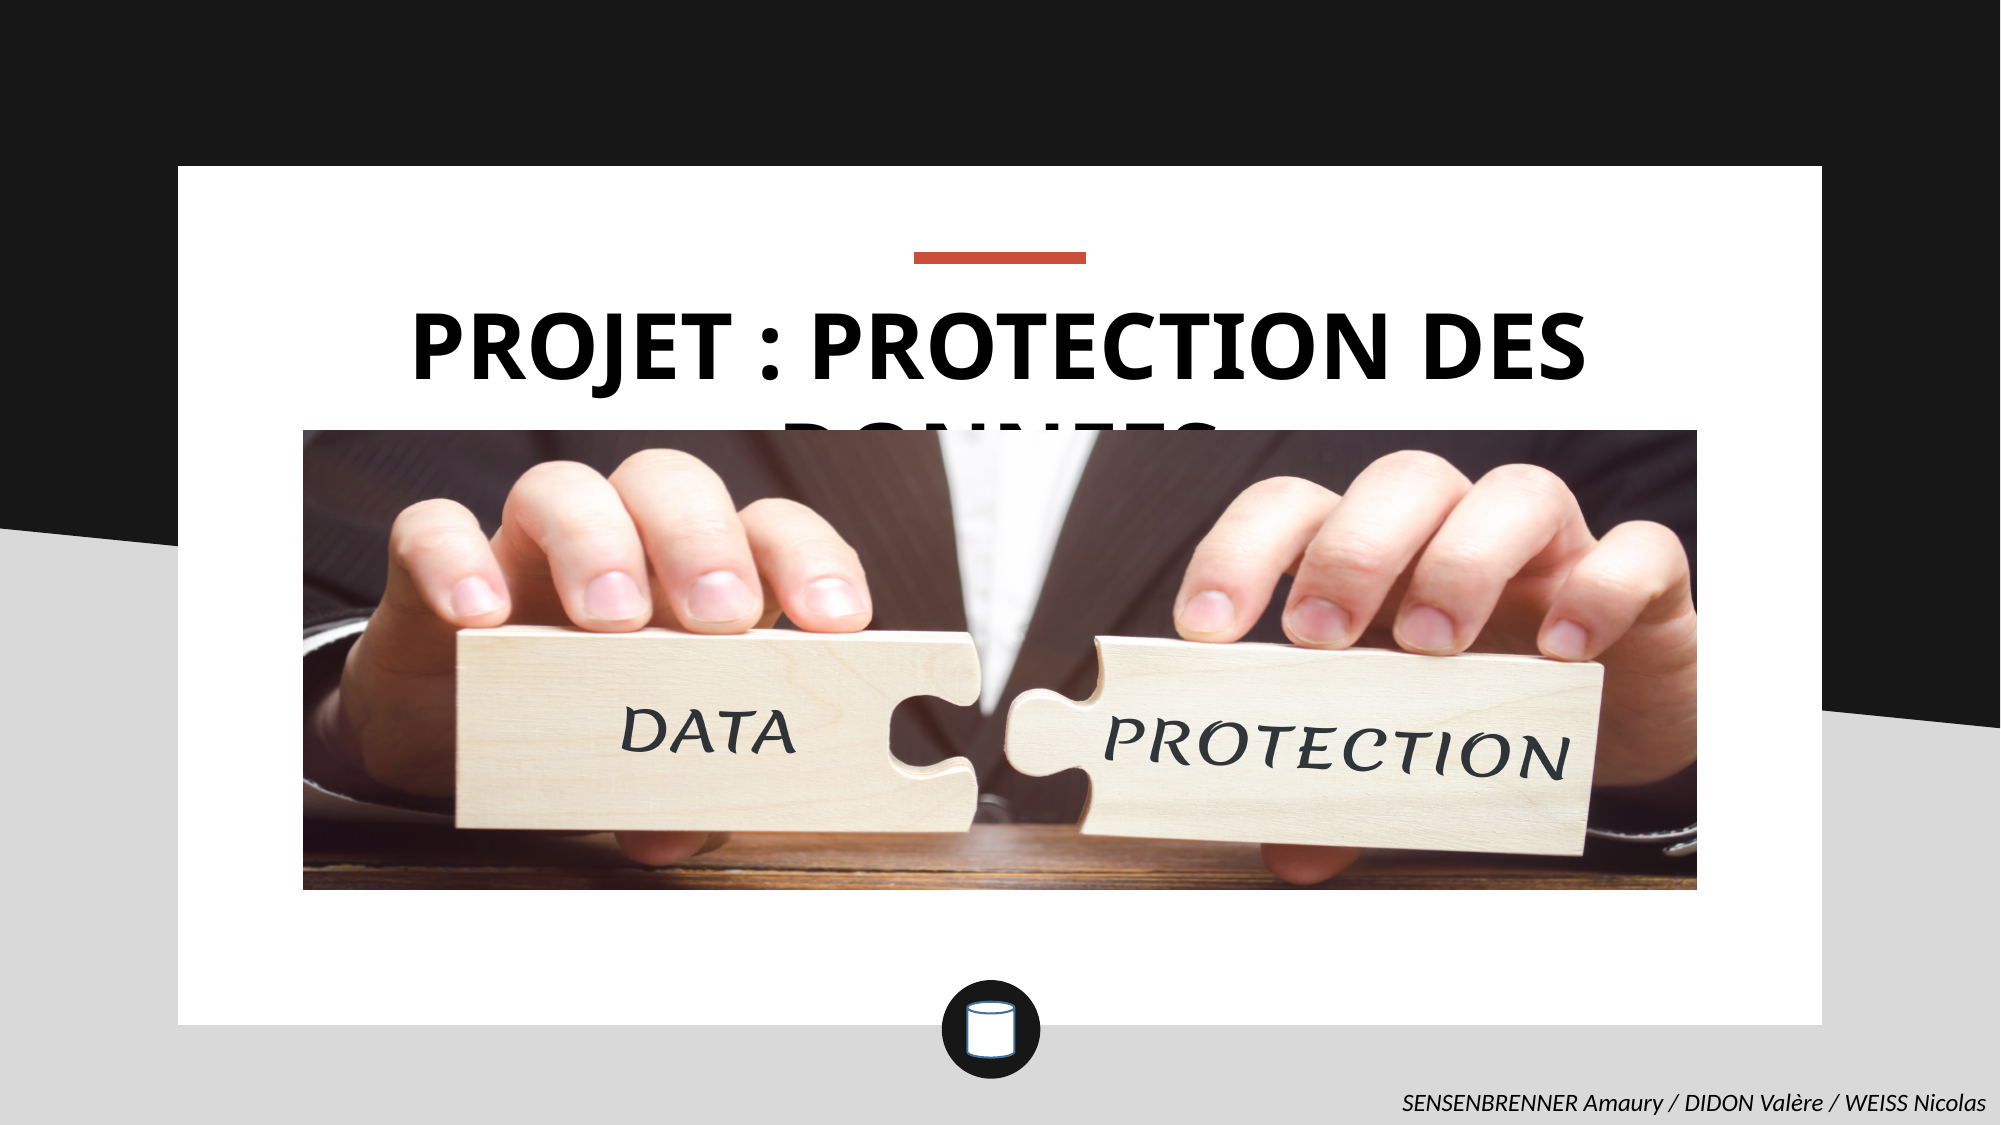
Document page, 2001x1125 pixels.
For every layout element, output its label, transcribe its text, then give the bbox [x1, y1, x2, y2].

picture [303, 430, 1697, 890]
text_box [941, 980, 1041, 1079]
text_box SENSENBRENNER Amaury / DIDON Valère / WEISS Nicolas [1387, 1079, 2000, 1125]
text_box PROJET : PROTECTION DES DONNEES [178, 280, 1820, 447]
